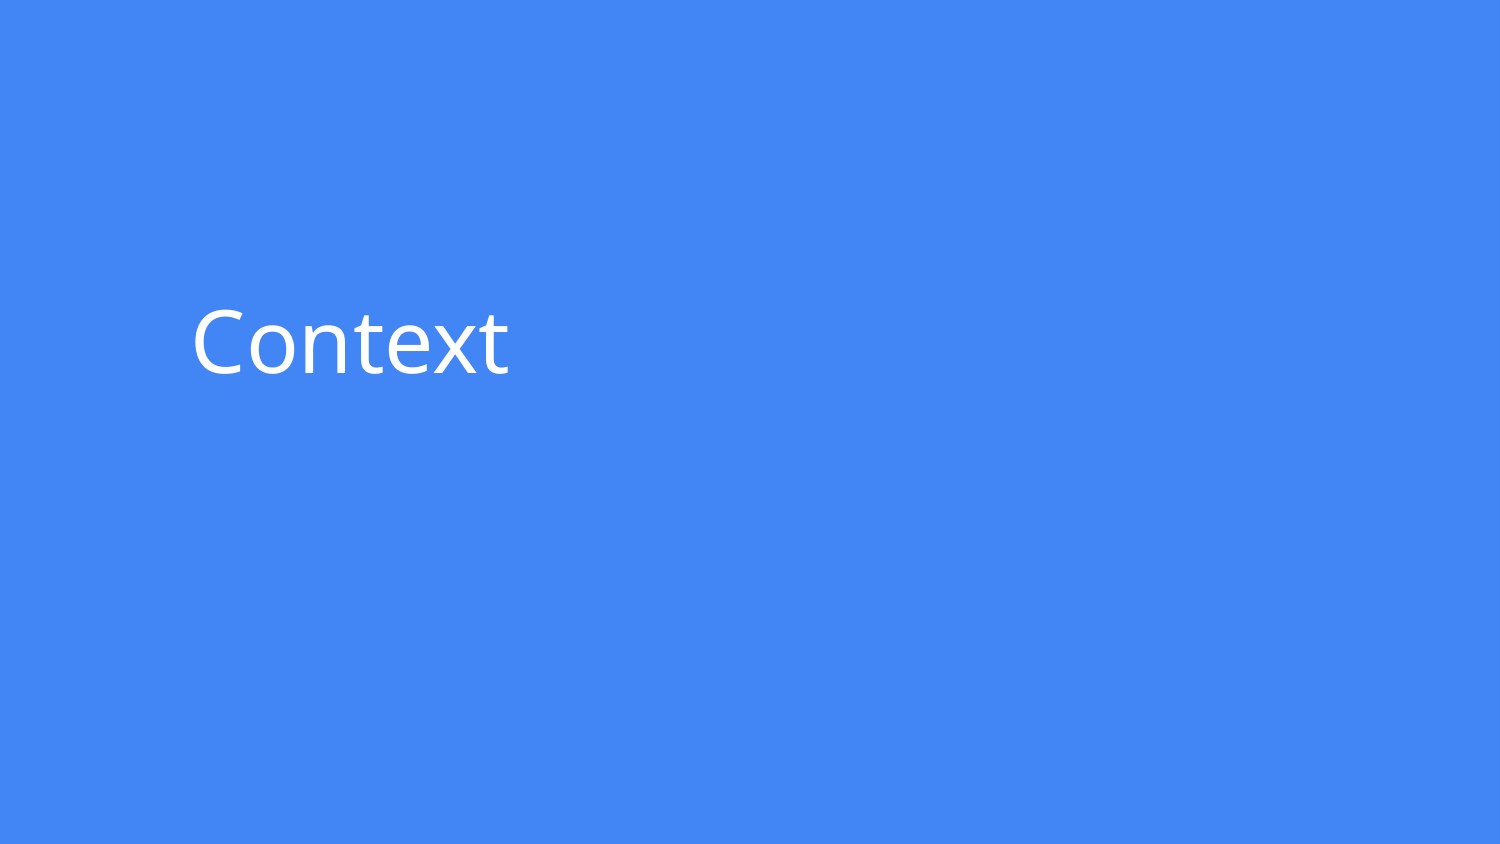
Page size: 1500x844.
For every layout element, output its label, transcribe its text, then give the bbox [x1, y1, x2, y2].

title Context [175, 255, 1424, 422]
